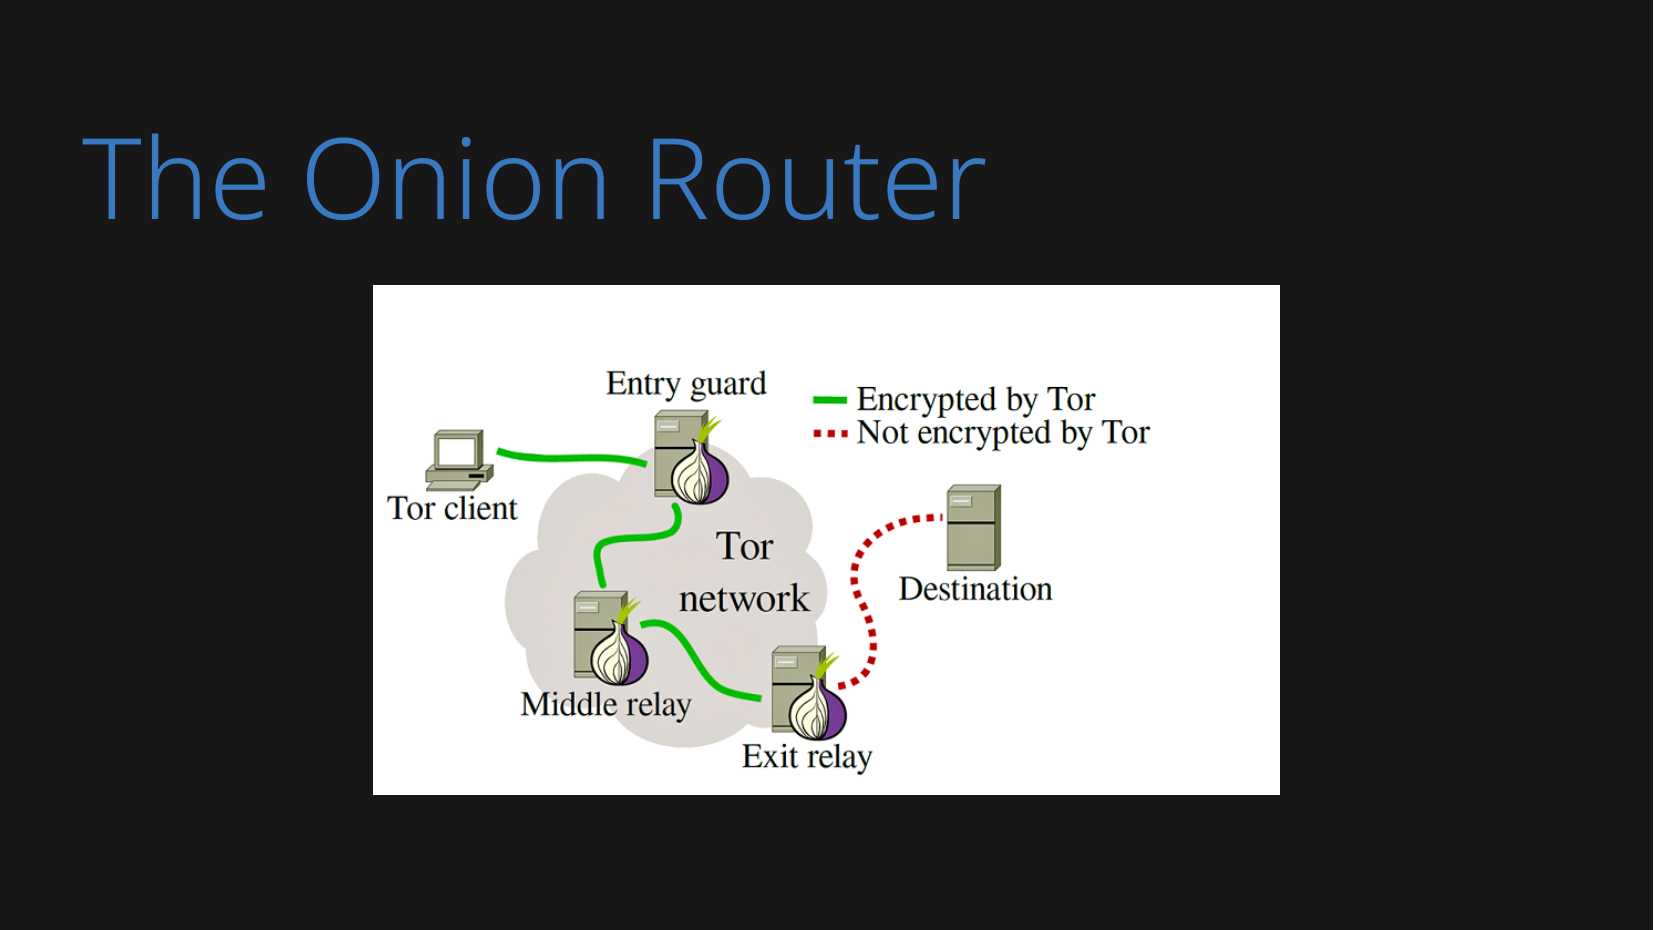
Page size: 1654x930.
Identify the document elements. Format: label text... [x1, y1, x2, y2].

title The Onion Router [82, 60, 1653, 253]
picture [373, 285, 1280, 795]
